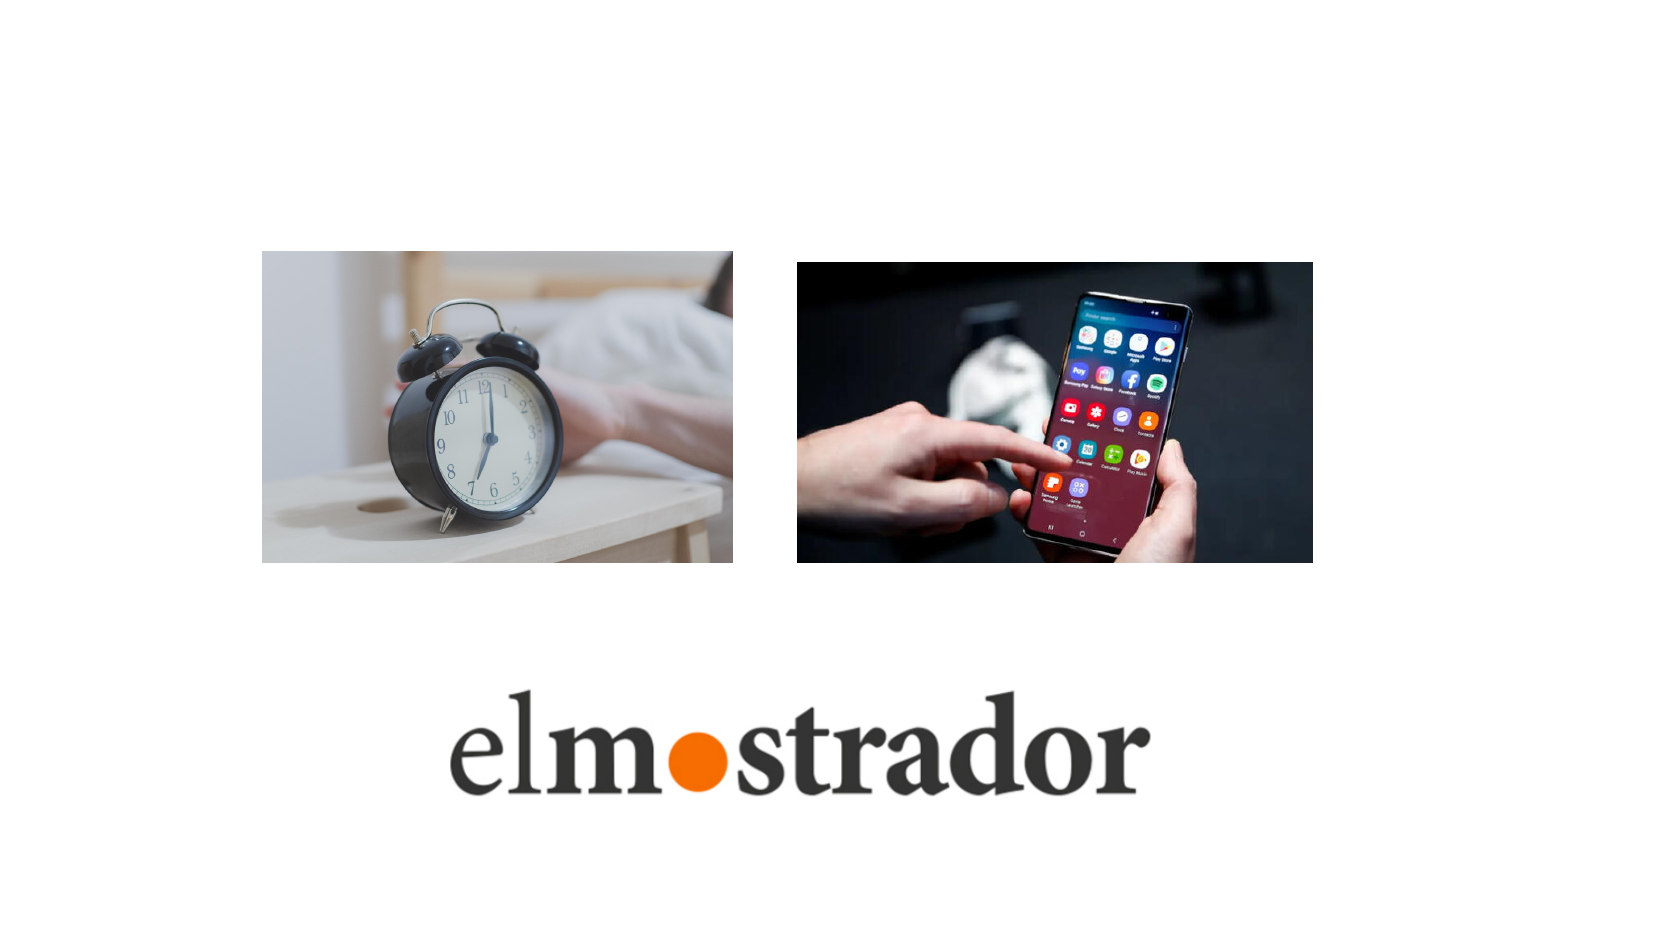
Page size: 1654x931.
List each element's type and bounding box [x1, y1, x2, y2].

picture [439, 619, 1163, 863]
picture [262, 251, 733, 563]
picture [797, 262, 1313, 563]
